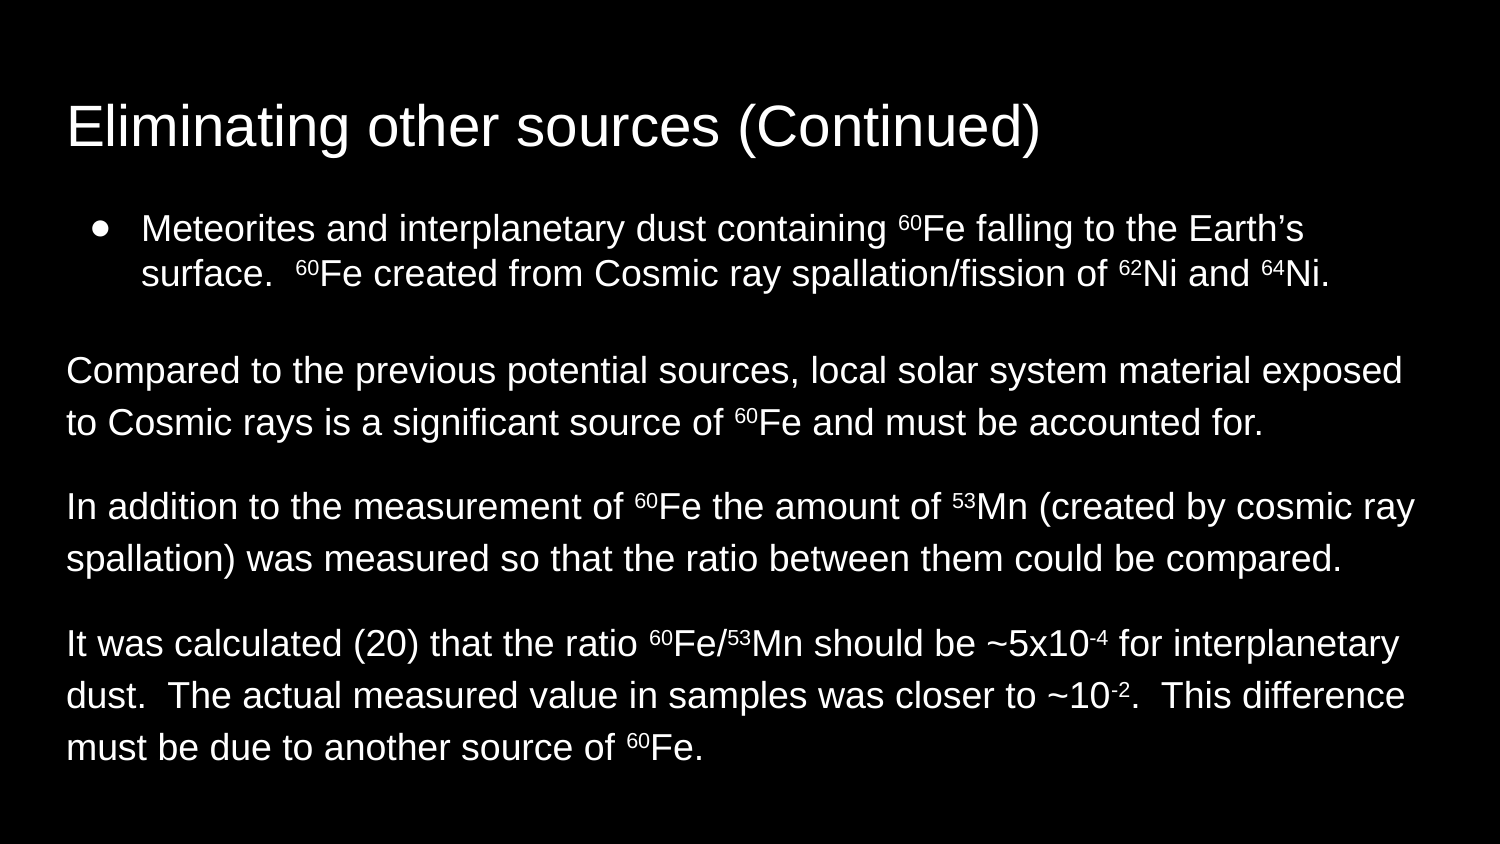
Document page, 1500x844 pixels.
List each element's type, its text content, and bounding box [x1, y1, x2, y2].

title Eliminating other sources (Continued) [51, 72, 1449, 167]
list Meteorites and interplanetary dust containing 60Fe falling to the Earth’s surface. 60Fe created from Cosmic ray spallation/fission of 62Ni and 64Ni. Compared to the previous potential sources, local solar system material exposed to Cosmic rays is a significant source of 60Fe and must be accounted for. In addition to the measurement of 60Fe the amount of 53Mn (created by cosmic ray spallation) was measured so that the ratio between them could be compared. It was calculated (20) that the ratio 60Fe/53Mn should be ~5x10-4 for interplanetary dust. The actual measured value in samples was closer to ~10-2. This difference must be due to another source of 60Fe. [51, 189, 1449, 750]
